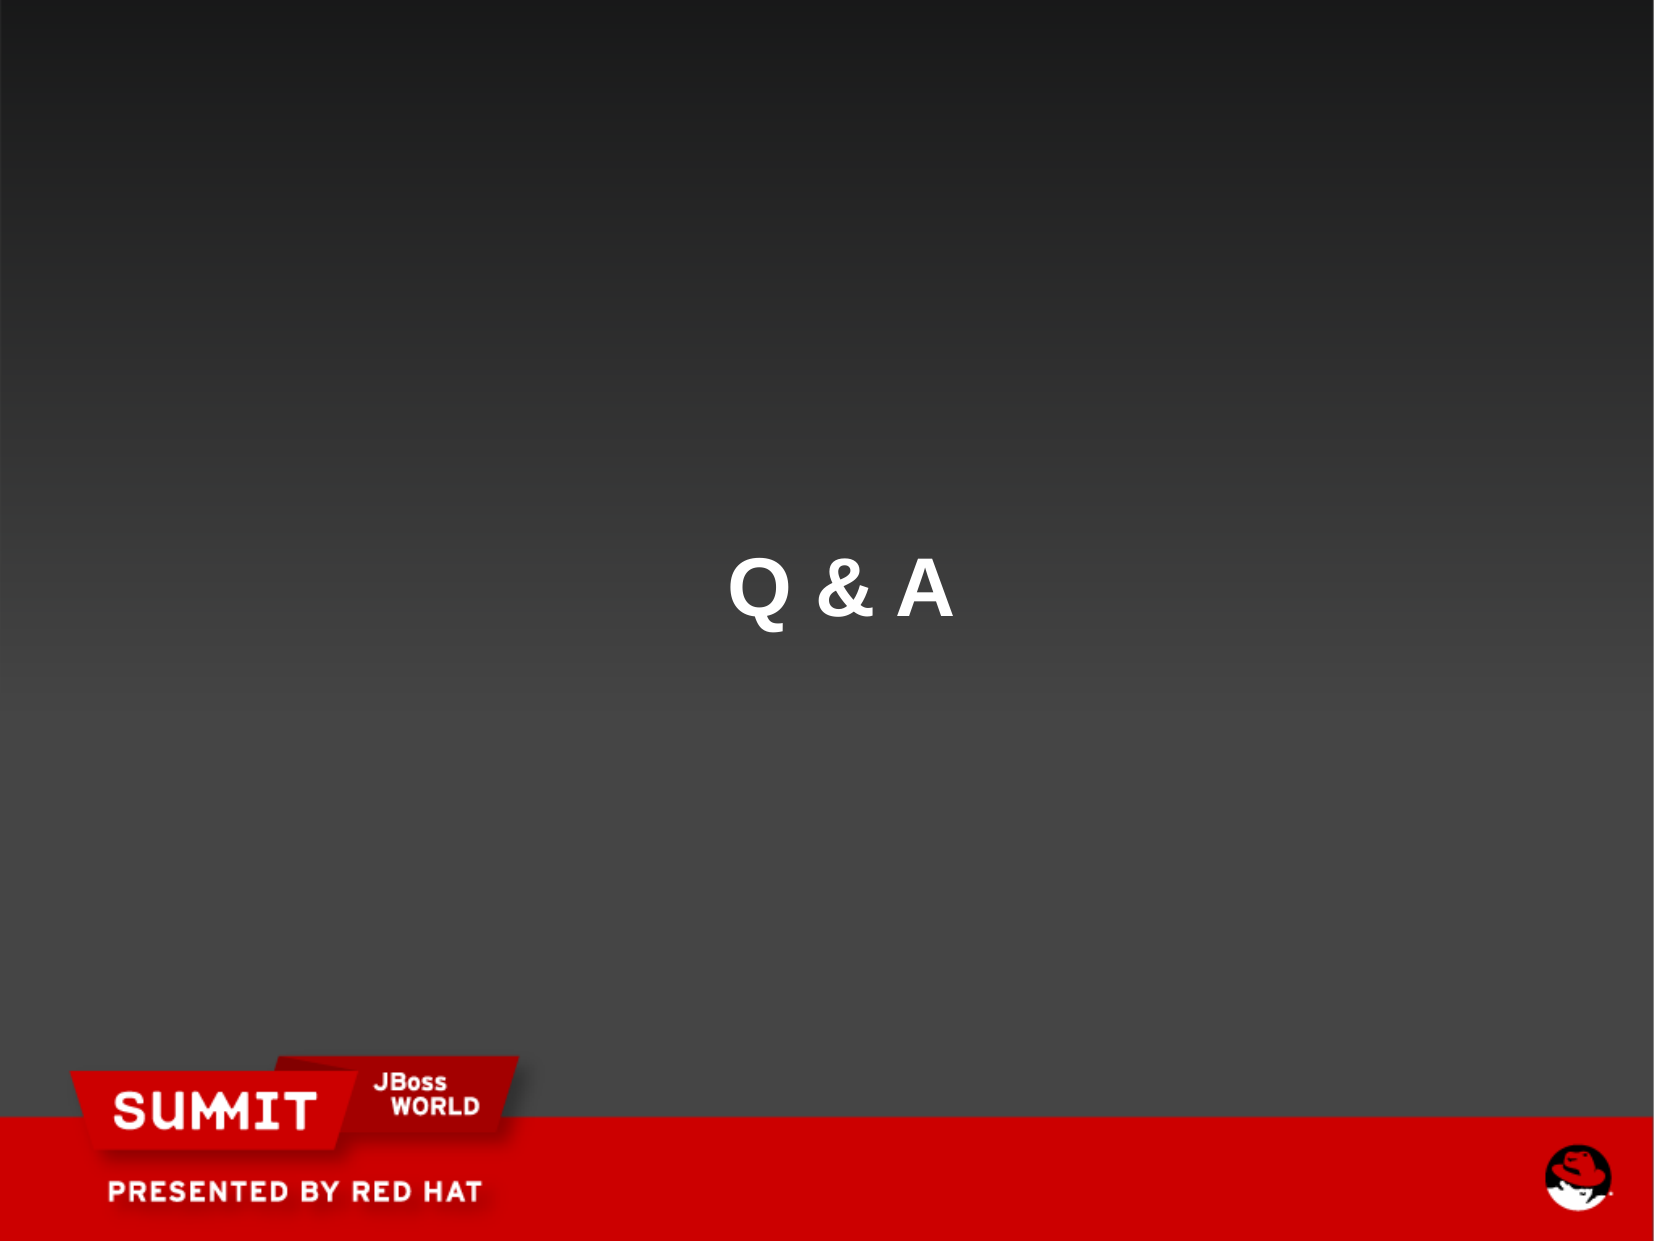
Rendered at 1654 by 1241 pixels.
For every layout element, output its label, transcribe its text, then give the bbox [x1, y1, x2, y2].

picture [0, 0, 1654, 1241]
text_box Q & A [712, 487, 976, 640]
